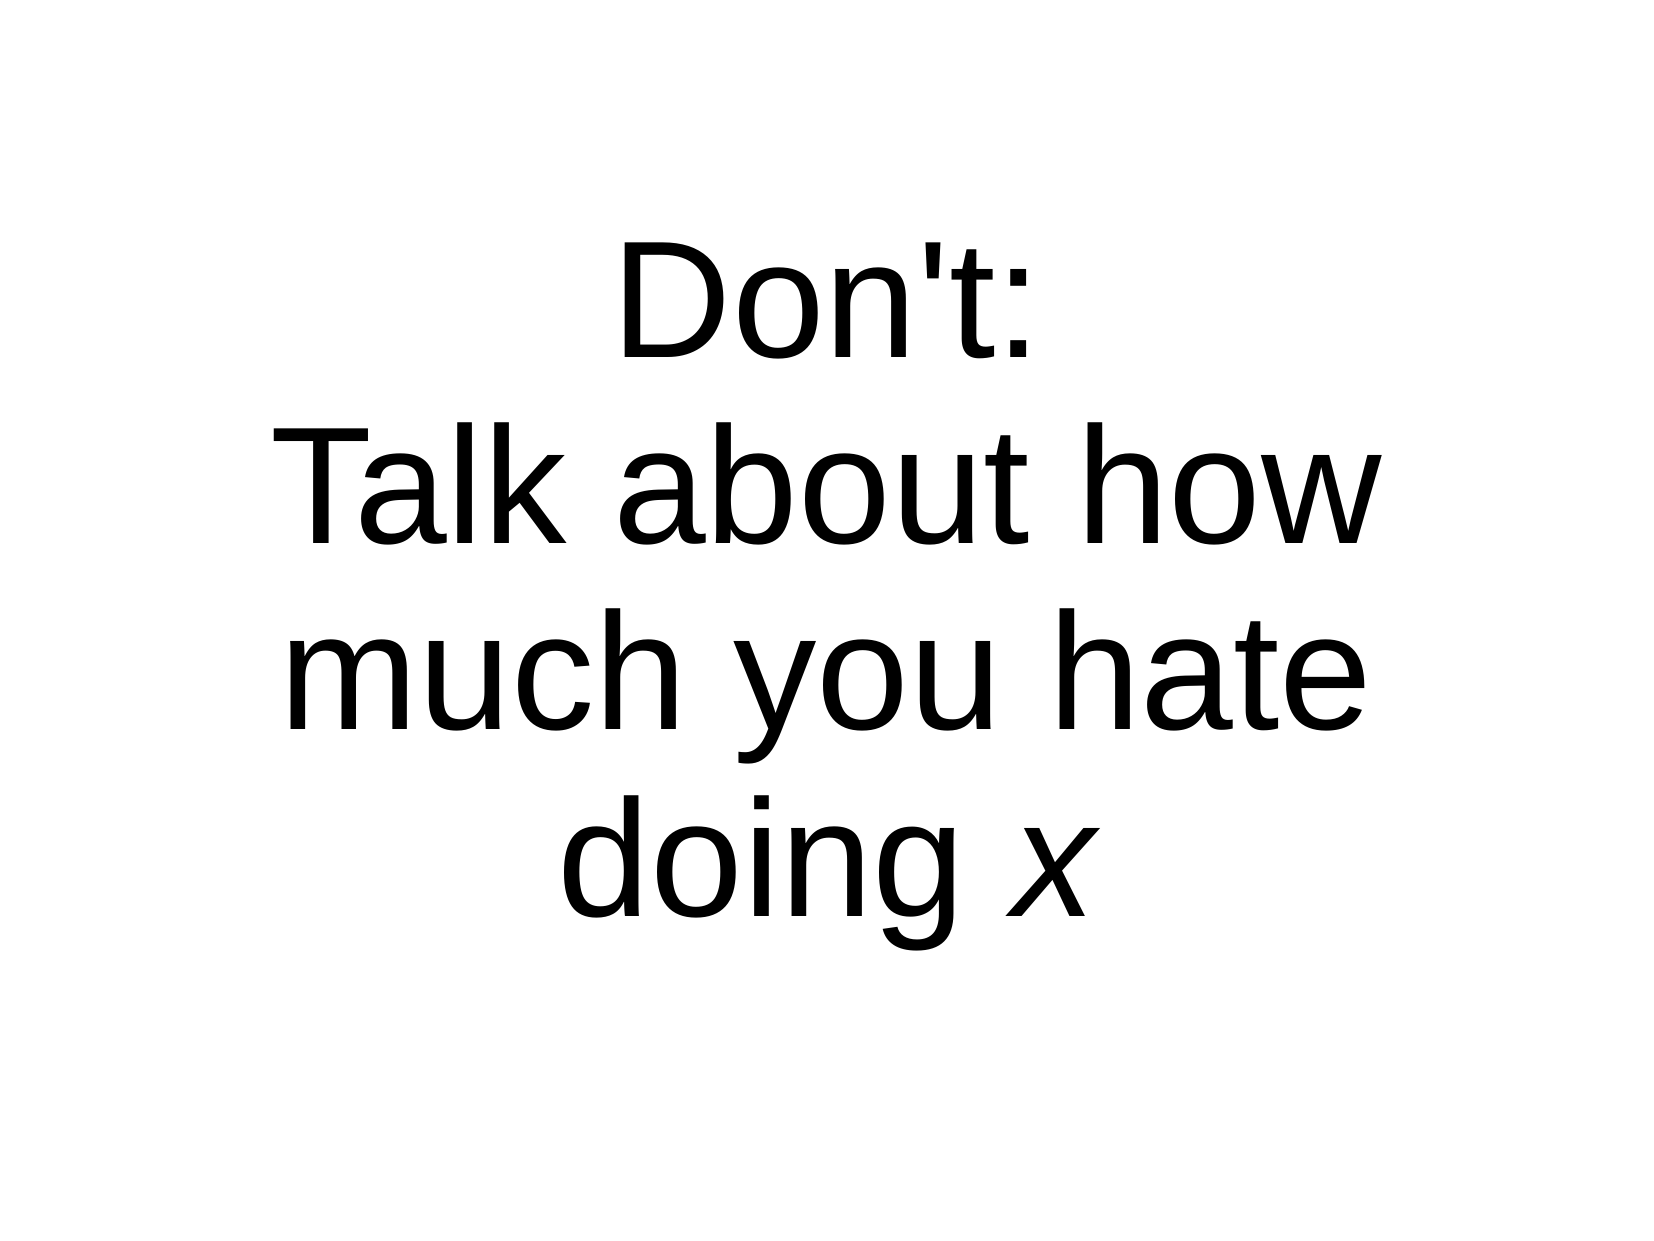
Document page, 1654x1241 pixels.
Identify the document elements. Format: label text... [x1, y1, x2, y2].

subtitle Don't: Talk about how much you hate doing x [82, 49, 1571, 1109]
